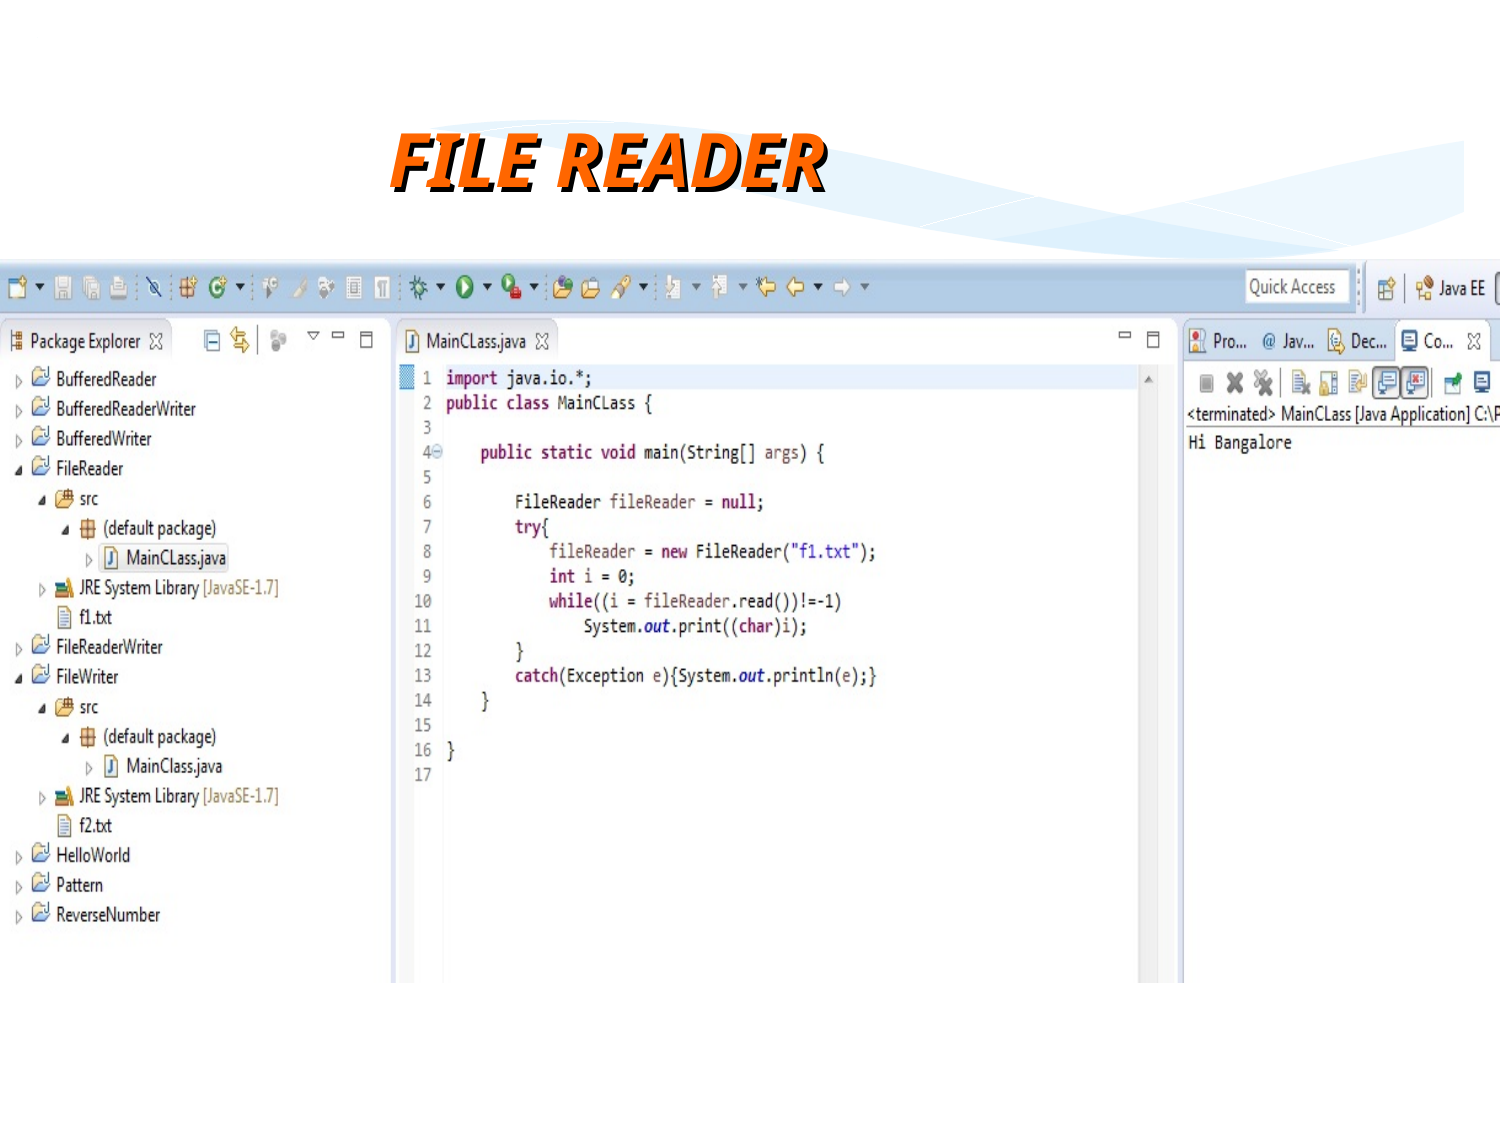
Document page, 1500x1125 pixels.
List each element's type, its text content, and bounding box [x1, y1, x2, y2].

text_box FILE READER [155, 23, 1363, 211]
picture [0, 259, 1500, 983]
